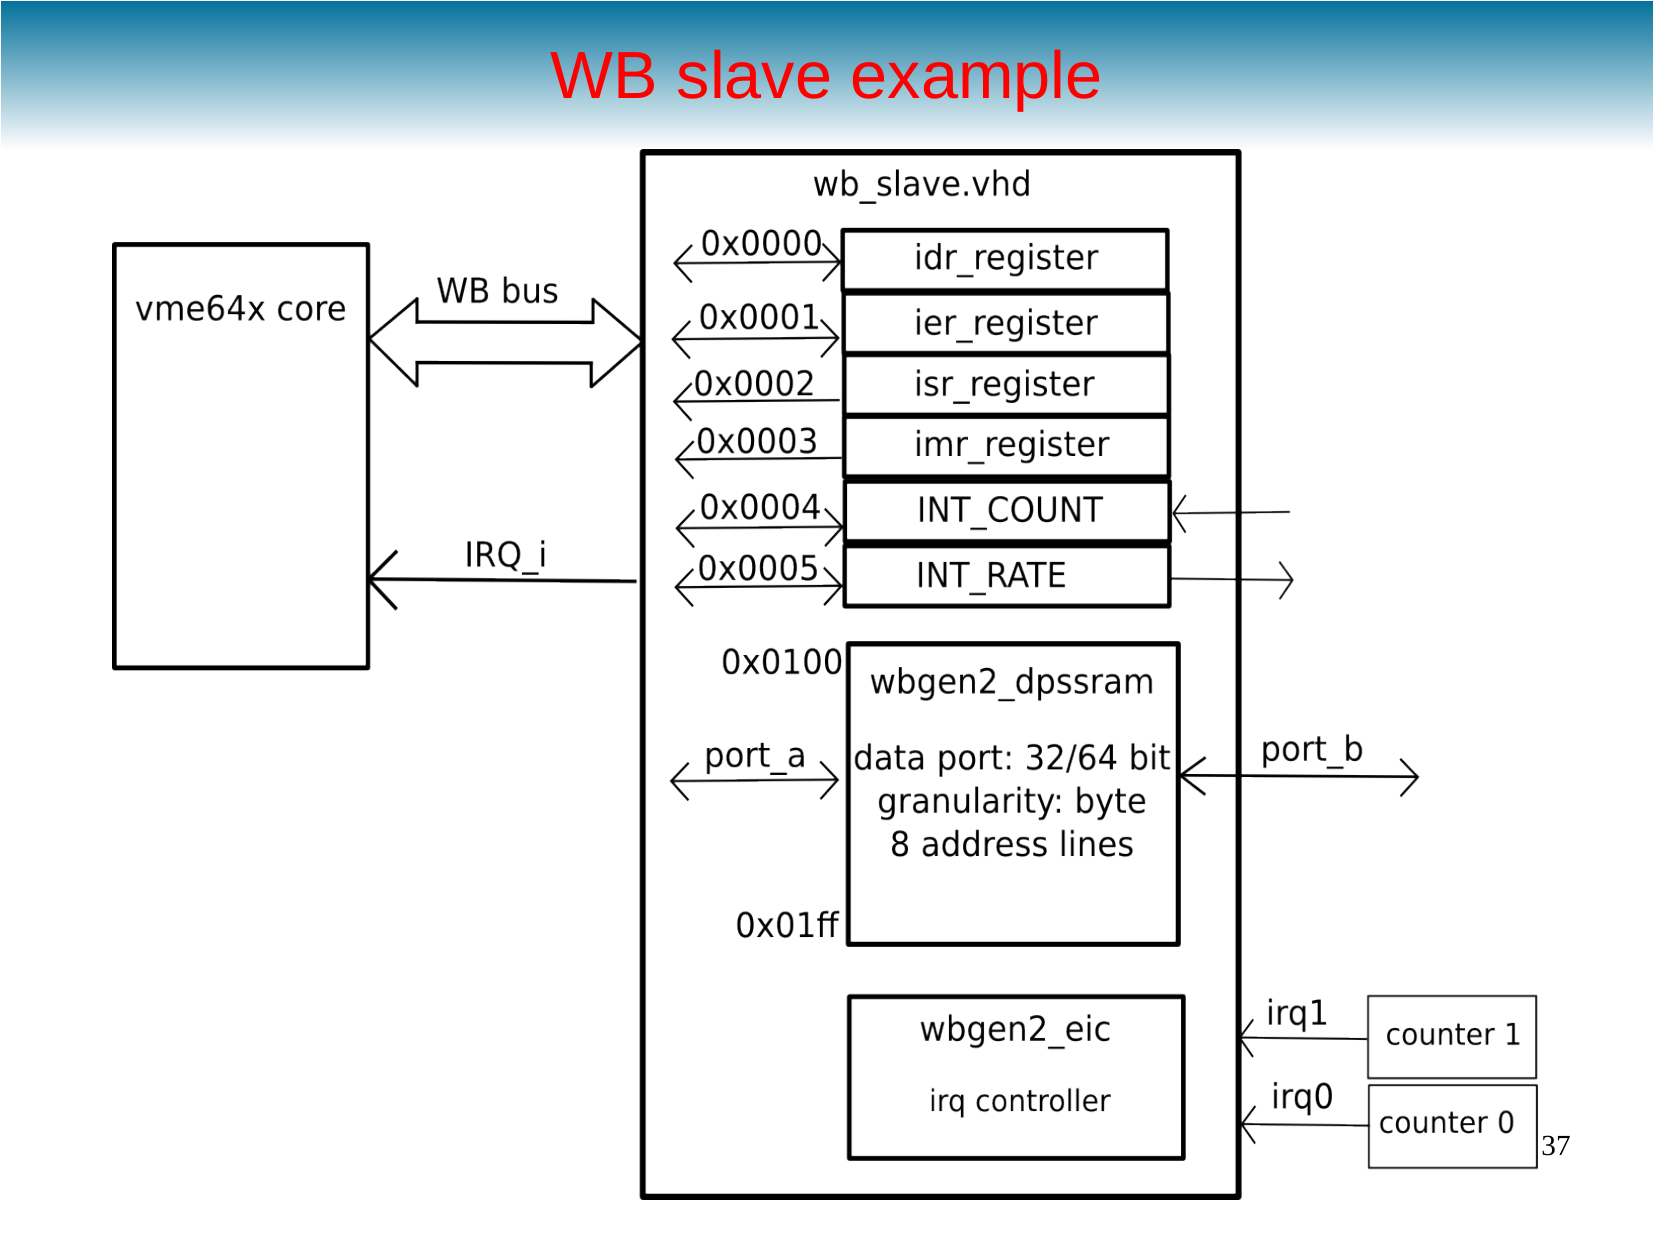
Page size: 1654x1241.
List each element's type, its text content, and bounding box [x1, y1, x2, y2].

picture [112, 149, 1538, 1201]
text_box WB slave example [0, 0, 1654, 151]
